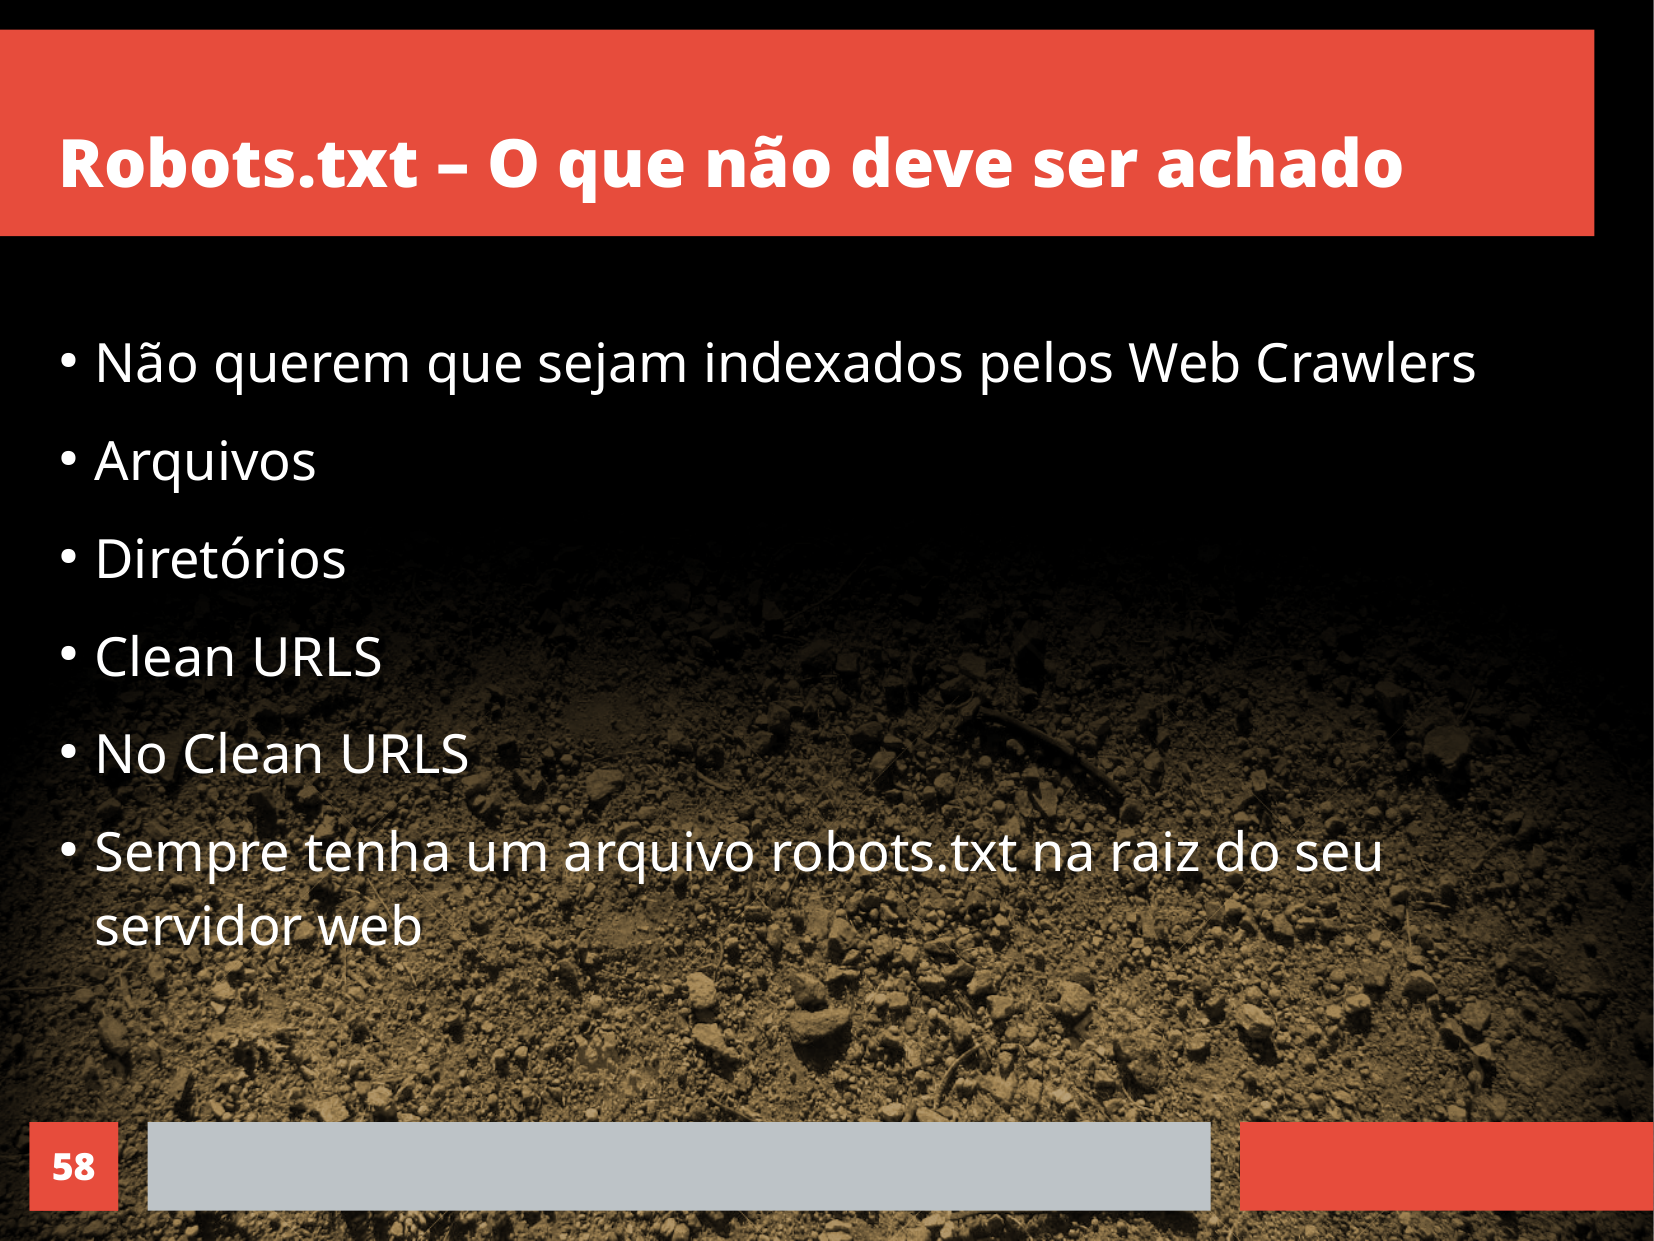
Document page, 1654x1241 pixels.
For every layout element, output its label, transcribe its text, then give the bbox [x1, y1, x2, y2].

title Robots.txt – O que não deve ser achado [59, 59, 1595, 207]
list Não querem que sejam indexados pelos Web Crawlers Arquivos Diretórios Clean URLS No Clean URLS Sempre tenha um arquivo robots.txt na raiz do seu servidor web [59, 324, 1565, 1093]
picture [0, 0, 1654, 1241]
